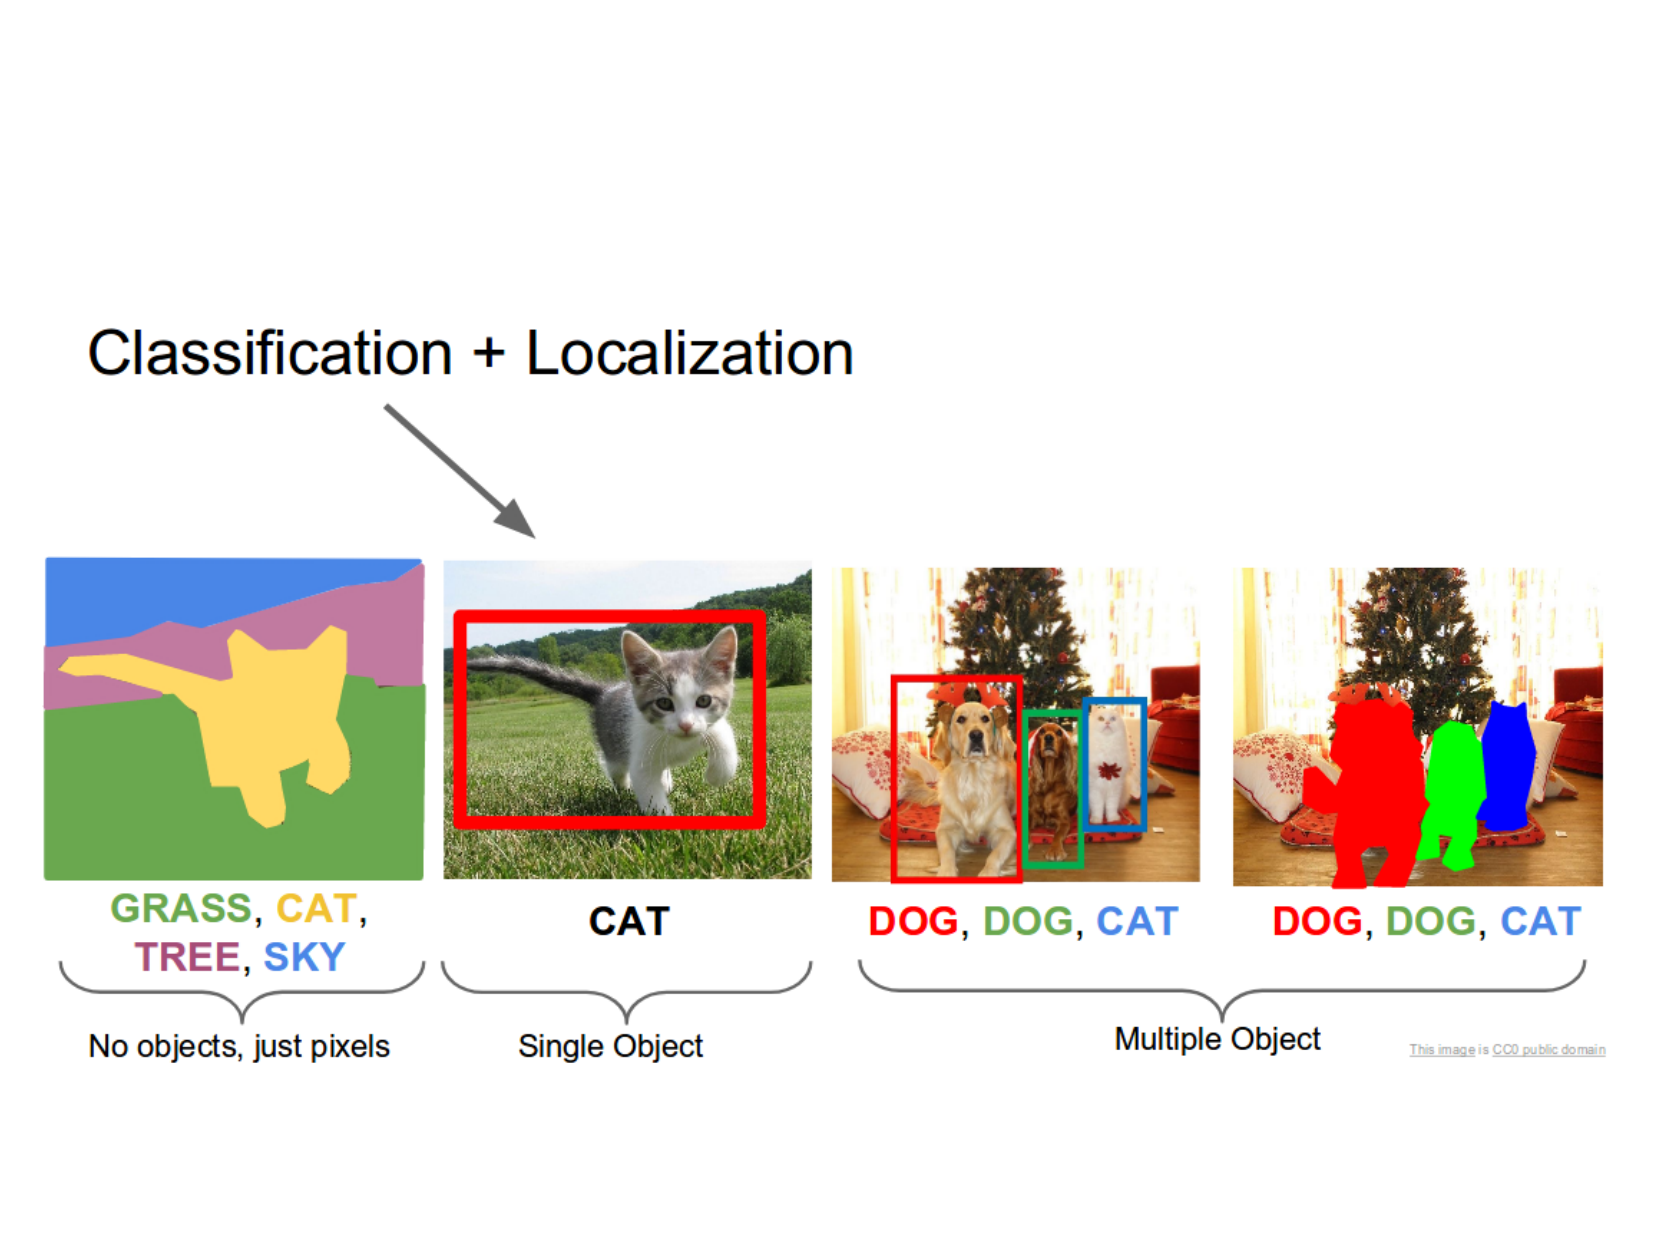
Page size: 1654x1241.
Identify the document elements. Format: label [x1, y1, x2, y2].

picture [31, 304, 1619, 1073]
